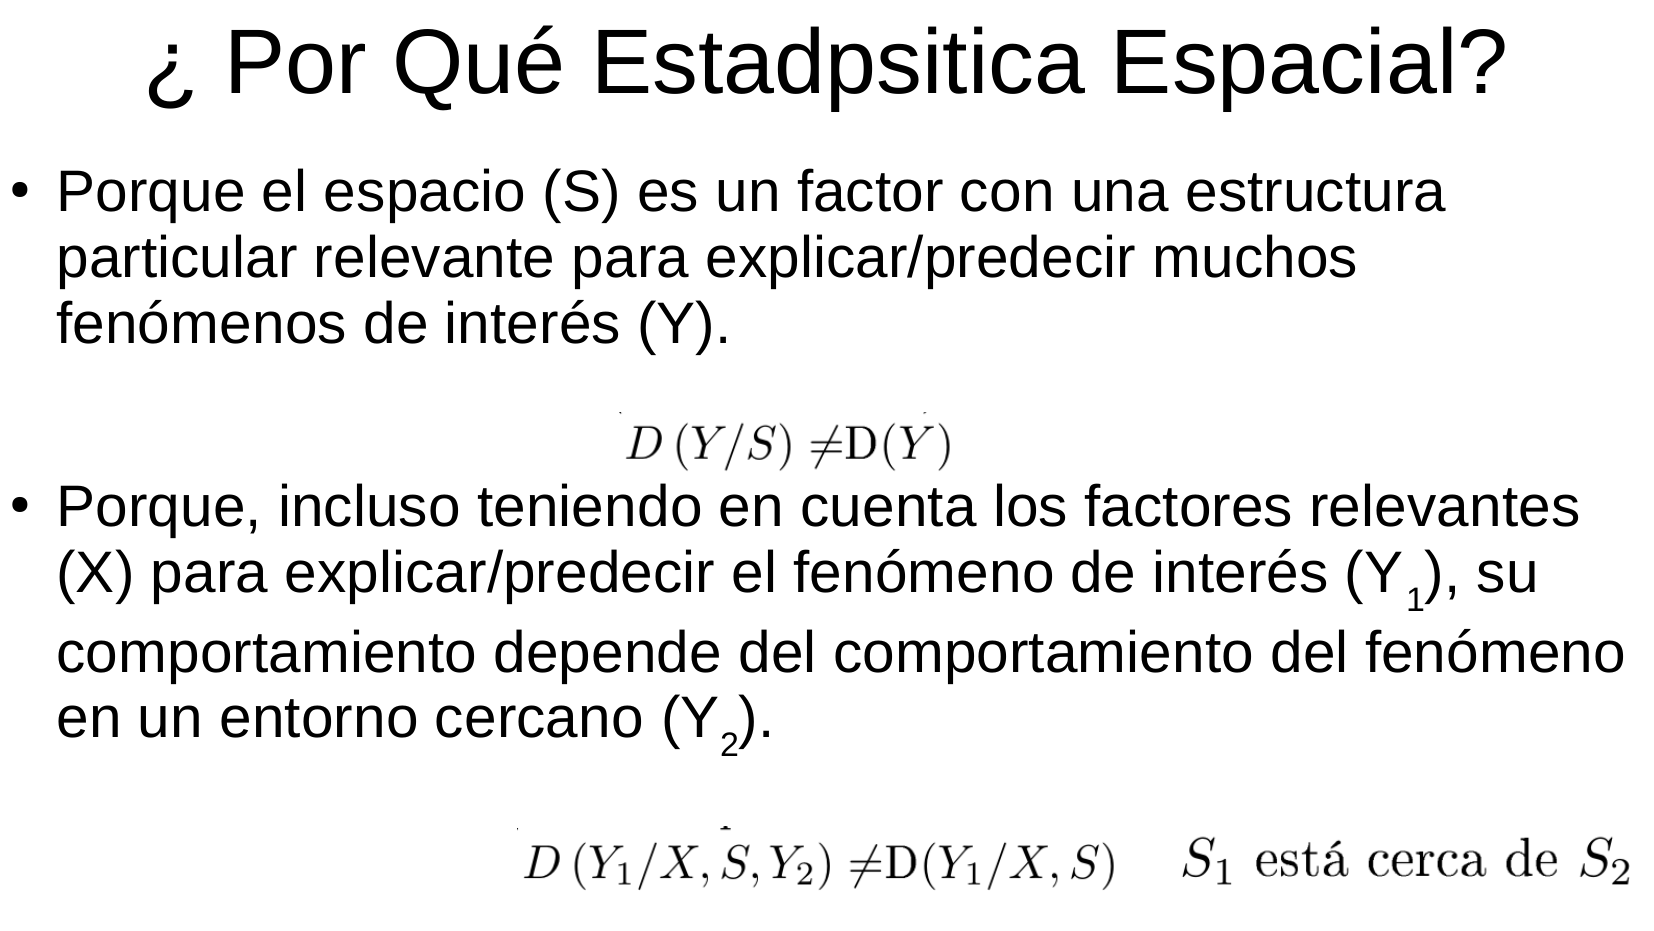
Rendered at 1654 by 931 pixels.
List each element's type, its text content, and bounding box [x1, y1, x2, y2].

list Porque el espacio (S) es un factor con una estructura particular relevante para explicar/predecir muchos fenómenos de interés (Y). Porque, incluso teniendo en cuenta los factores relevantes (X) para explicar/predecir el fenómeno de interés (Y1), su comportamiento depende del comportamiento del fenómeno en un entorno cercano (Y2). [0, 158, 1630, 811]
title ¿ Por Qué Estadpsitica Espacial? [82, 0, 1571, 140]
picture [517, 826, 1121, 893]
picture [619, 412, 959, 480]
picture [1160, 824, 1636, 895]
